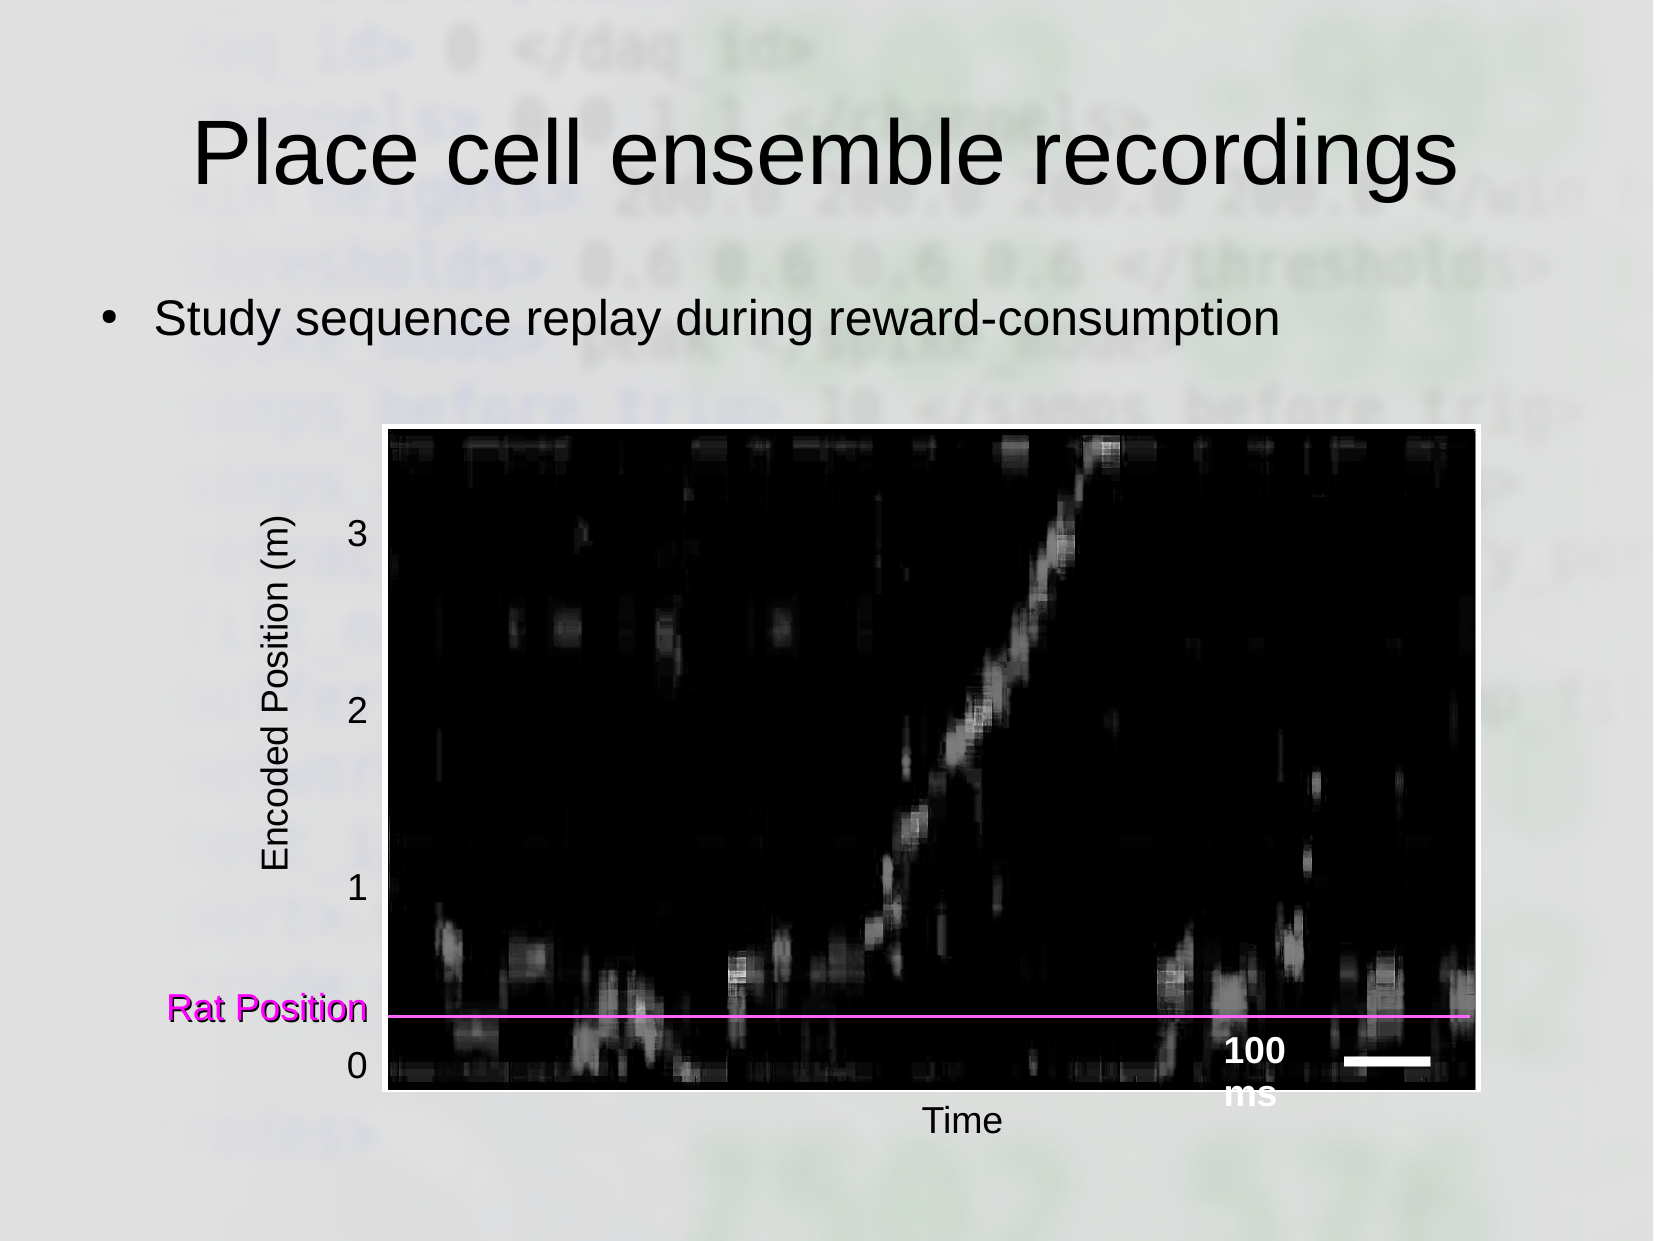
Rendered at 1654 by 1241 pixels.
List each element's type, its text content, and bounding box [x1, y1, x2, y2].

text_box 0 [332, 1036, 383, 1099]
text_box 100ms [1208, 1022, 1334, 1086]
text_box 3 [332, 505, 383, 567]
text_box 2 [332, 682, 383, 744]
title Place cell ensemble recordings [82, 49, 1571, 257]
text_box 1 [332, 859, 383, 921]
list Study sequence replay during reward-consumption [82, 290, 1571, 1109]
text_box Rat Position [151, 979, 383, 1041]
text_box Encoded Position (m) [246, 500, 308, 888]
picture [0, 0, 1654, 1241]
text_box Time [906, 1091, 1020, 1154]
